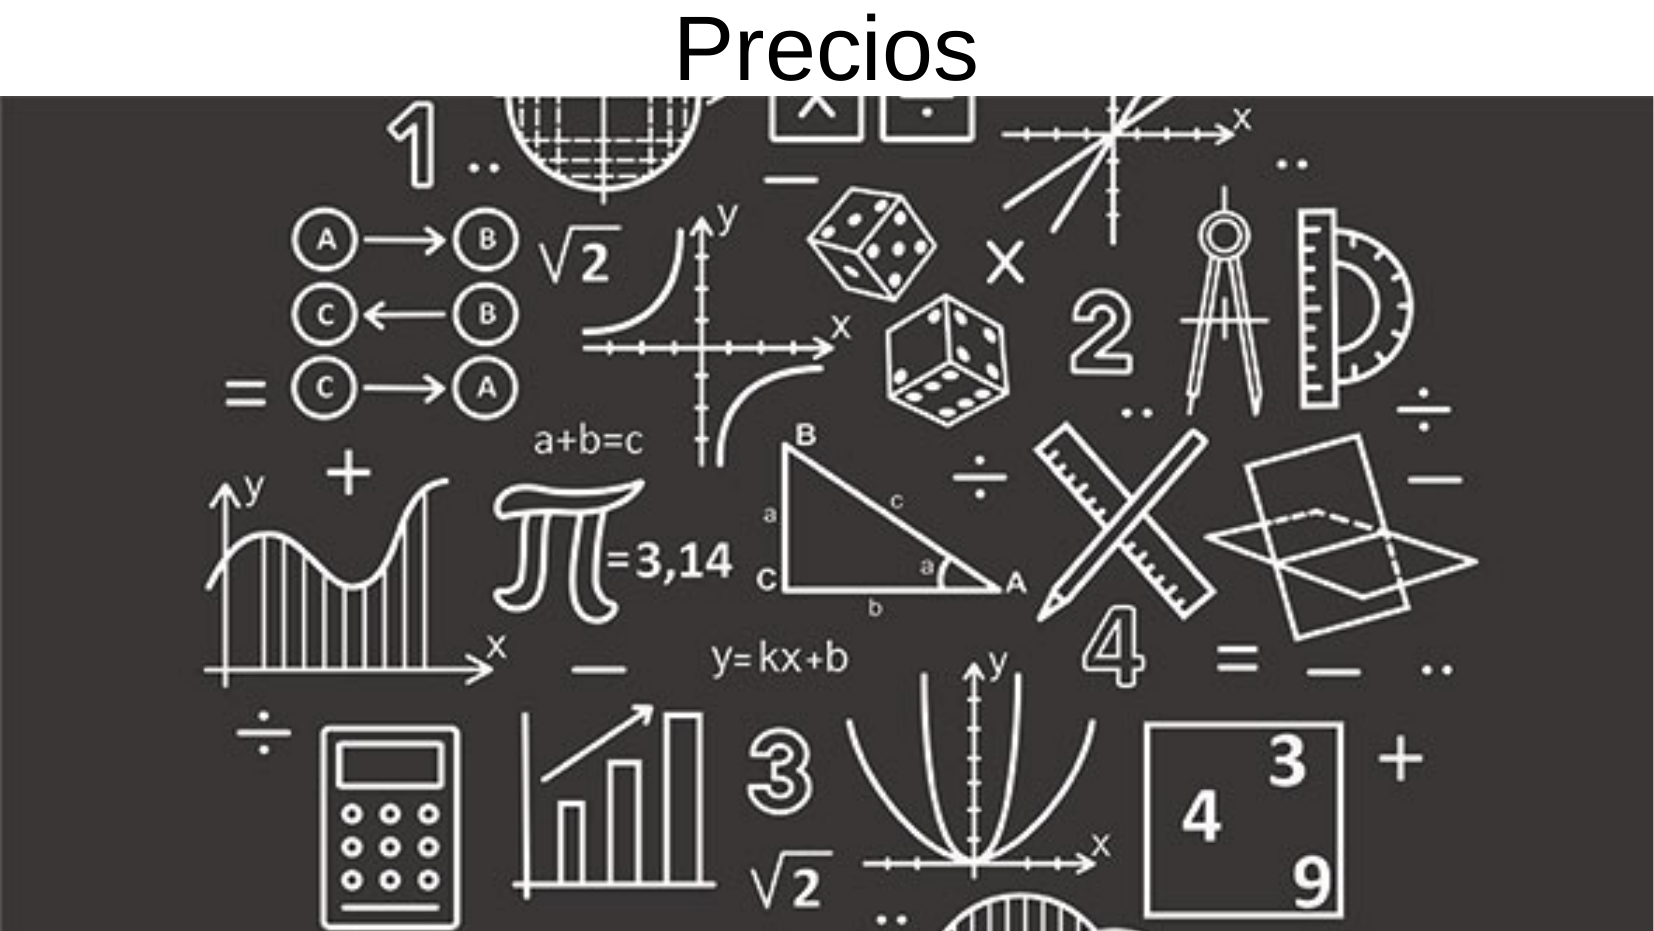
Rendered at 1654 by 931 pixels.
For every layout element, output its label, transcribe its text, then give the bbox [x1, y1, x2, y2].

title Precios [82, 0, 1571, 96]
picture [0, 96, 1654, 931]
